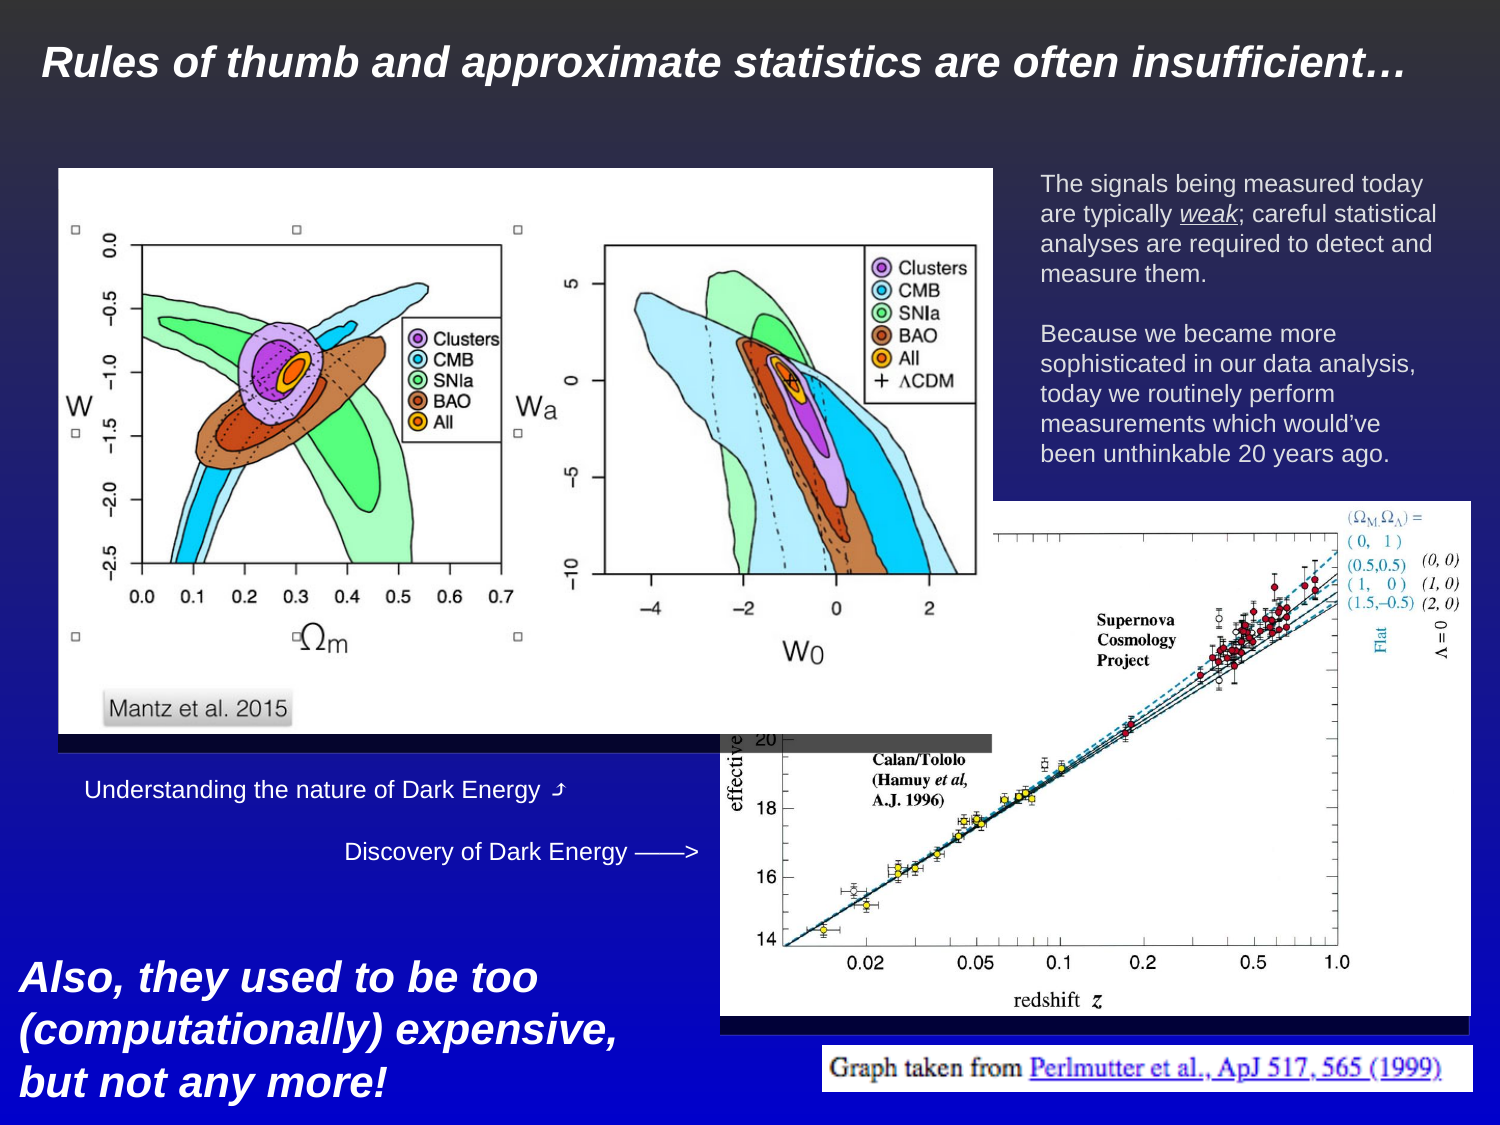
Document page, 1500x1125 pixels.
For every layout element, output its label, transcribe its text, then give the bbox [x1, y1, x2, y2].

text_box Also, they used to be too (computationally) expensive, but not any more! [10, 939, 661, 1115]
text_box Discovery of Dark Energy ——> [336, 826, 716, 874]
picture [822, 1045, 1473, 1092]
text_box The signals being measured today are typically weak; careful statistical analyses are required to detect and measure them. Because we became more sophisticated in our data analysis, today we routinely perform measurements which would’ve been unthinkable 20 years ago. [1032, 159, 1449, 476]
text_box Understanding the nature of Dark Energy ⤴ [75, 765, 579, 813]
picture [720, 501, 1471, 1016]
text_box Rules of thumb and approximate statistics are often insufficient… [33, 25, 1419, 95]
picture [58, 168, 993, 751]
